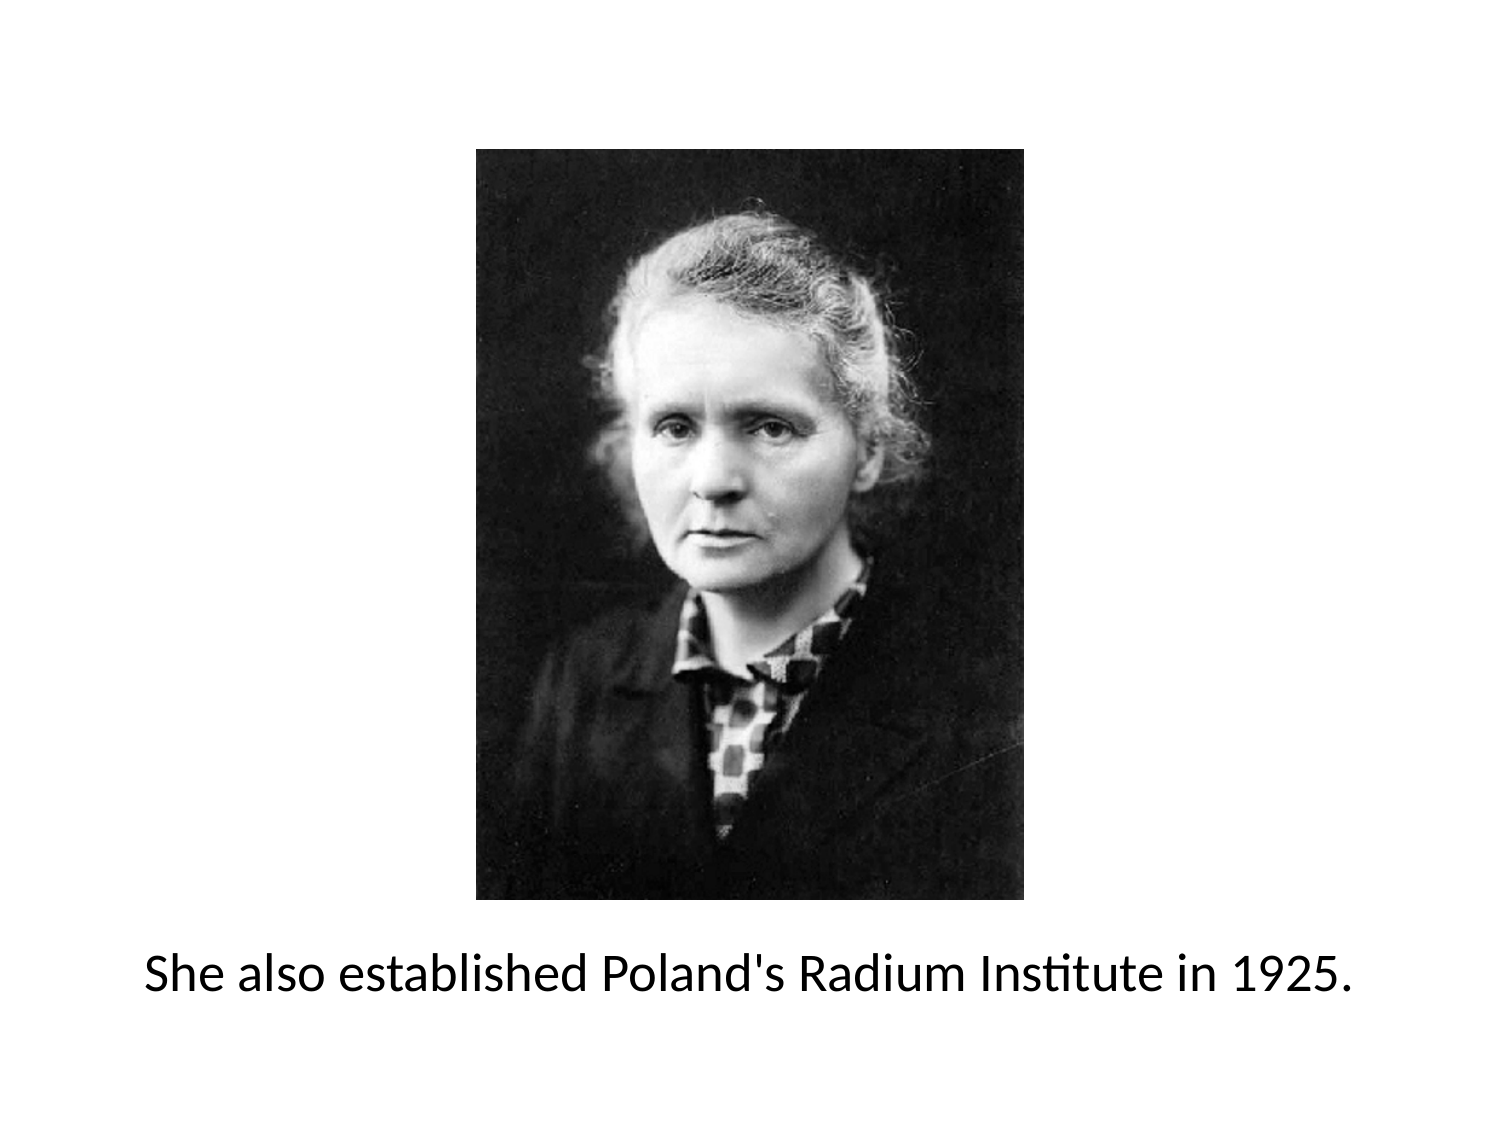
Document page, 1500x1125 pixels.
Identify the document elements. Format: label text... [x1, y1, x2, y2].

picture [476, 149, 1024, 900]
text_box She also established Poland's Radium Institute in 1925. [130, 929, 1370, 1011]
